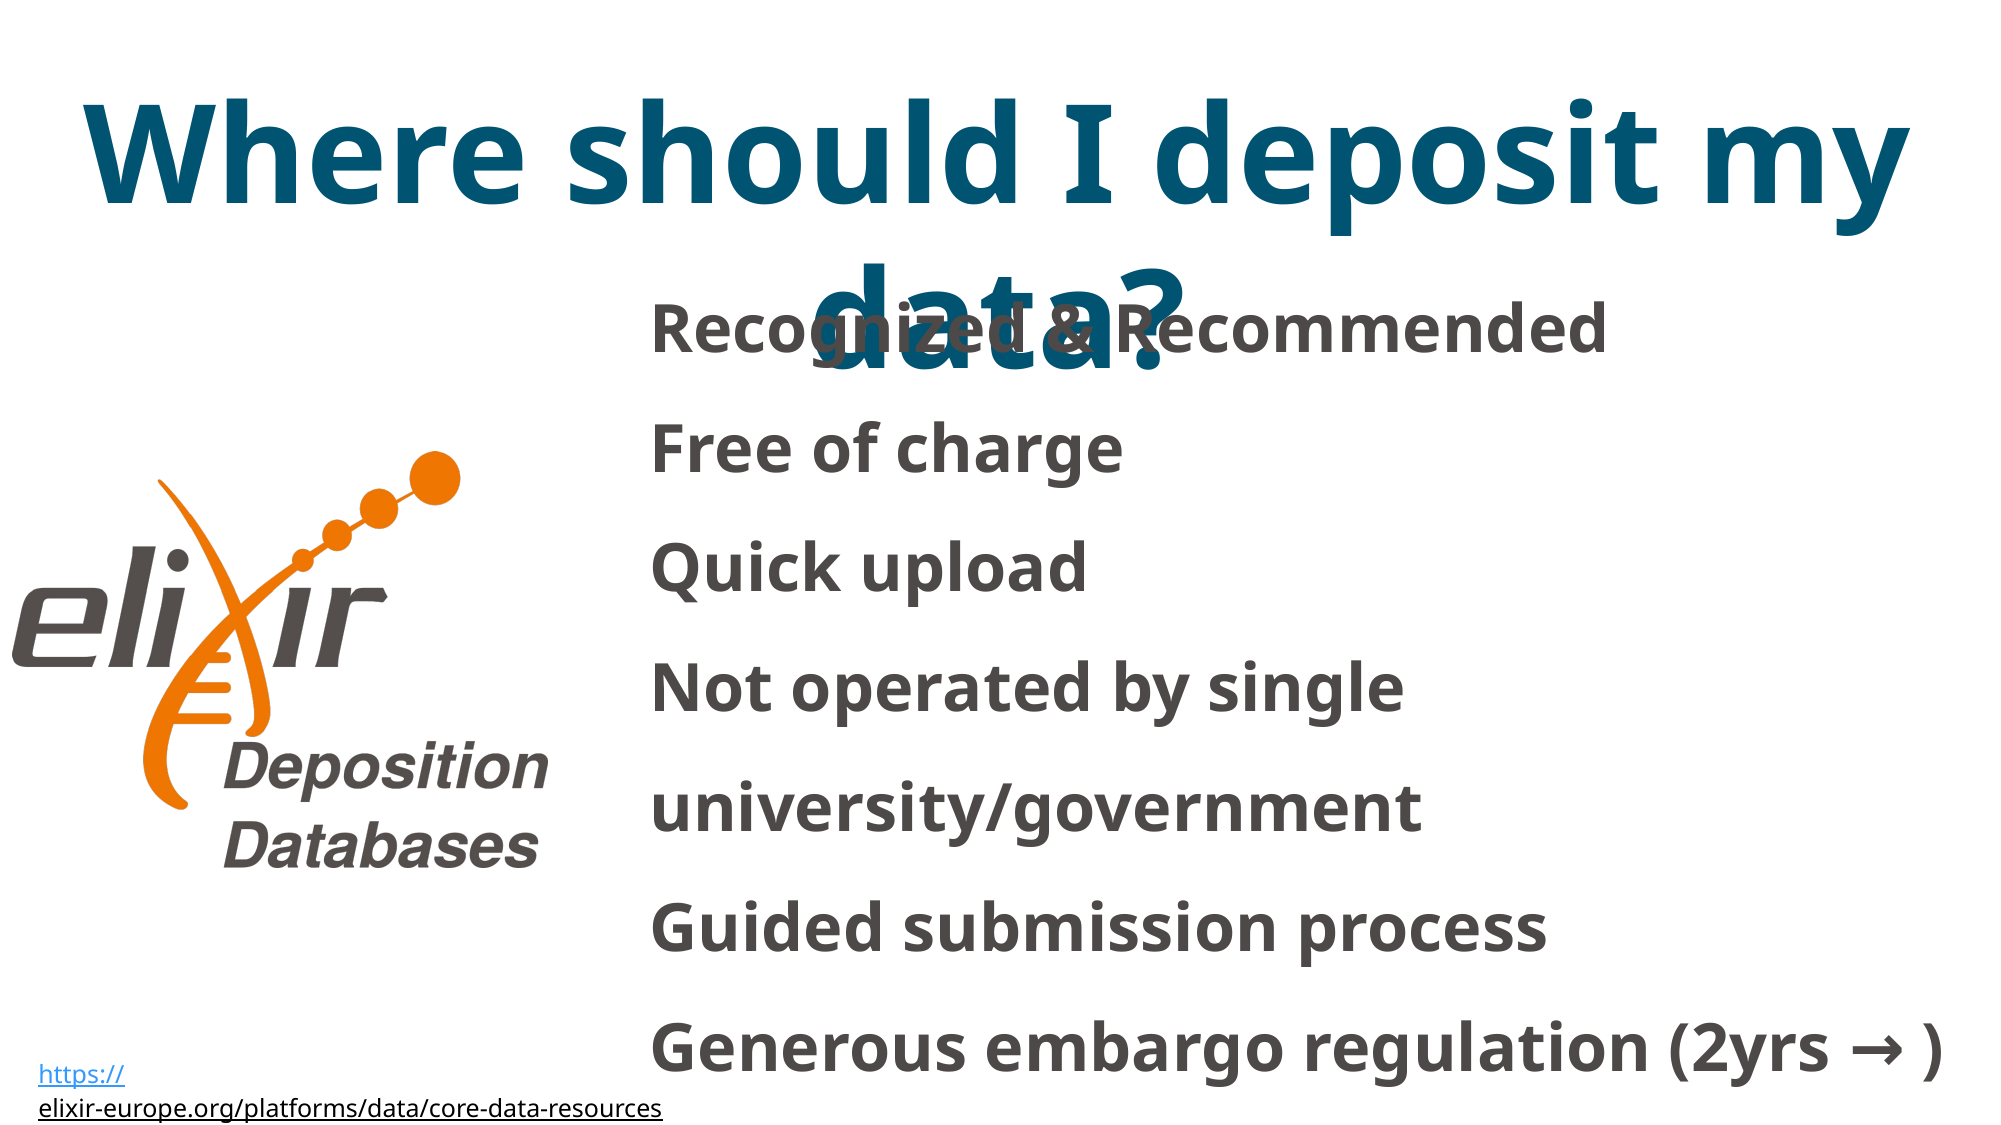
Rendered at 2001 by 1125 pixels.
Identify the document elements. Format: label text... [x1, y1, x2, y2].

picture [12, 451, 548, 868]
text_box https://elixir-europe.org/platforms/data/core-data-resources https://elixir-europe.org/platforms/data/elixir-deposition-databases [23, 1051, 761, 1123]
text_box Where should I deposit my data? [0, 59, 2000, 252]
text_box Recognized & Recommended Free of charge Quick upload Not operated by single university/government Guided submission process Generous embargo regulation (2yrs → ) API access (upload from NeLS planned) [634, 238, 2000, 993]
